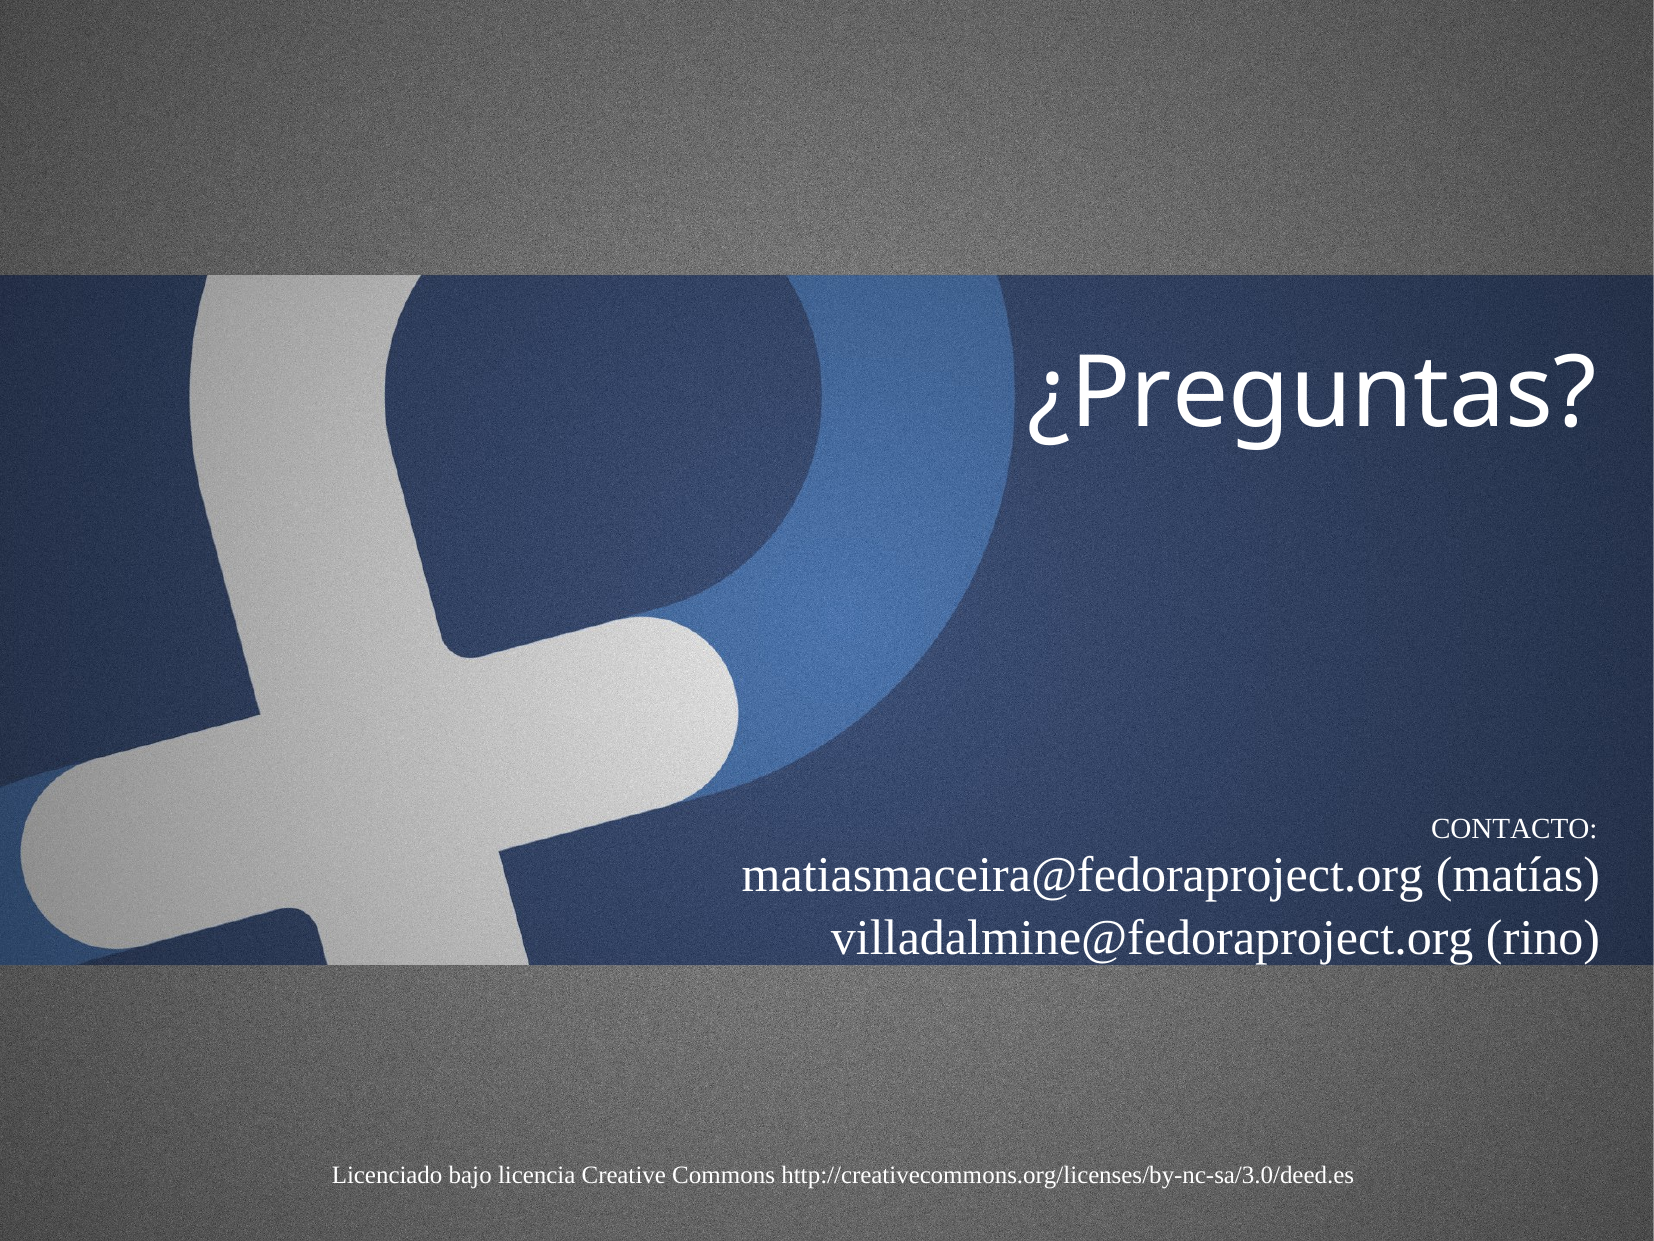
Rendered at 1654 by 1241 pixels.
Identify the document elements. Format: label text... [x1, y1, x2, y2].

text_box Licenciado bajo licencia Creative Commons http://creativecommons.org/licenses/by-nc-sa/3.0/deed.es [74, 1126, 1613, 1197]
text_box CONTACTO: [77, 803, 1613, 851]
picture [0, 0, 1654, 1241]
text_box villadalmine@fedoraproject.org (rino) [80, 899, 1616, 970]
text_box ¿Preguntas? [1243, 379, 1272, 420]
text_box ¿Preguntas? [22, 330, 1598, 448]
text_box matiasmaceira@fedoraproject.org (matías) [80, 836, 1616, 899]
